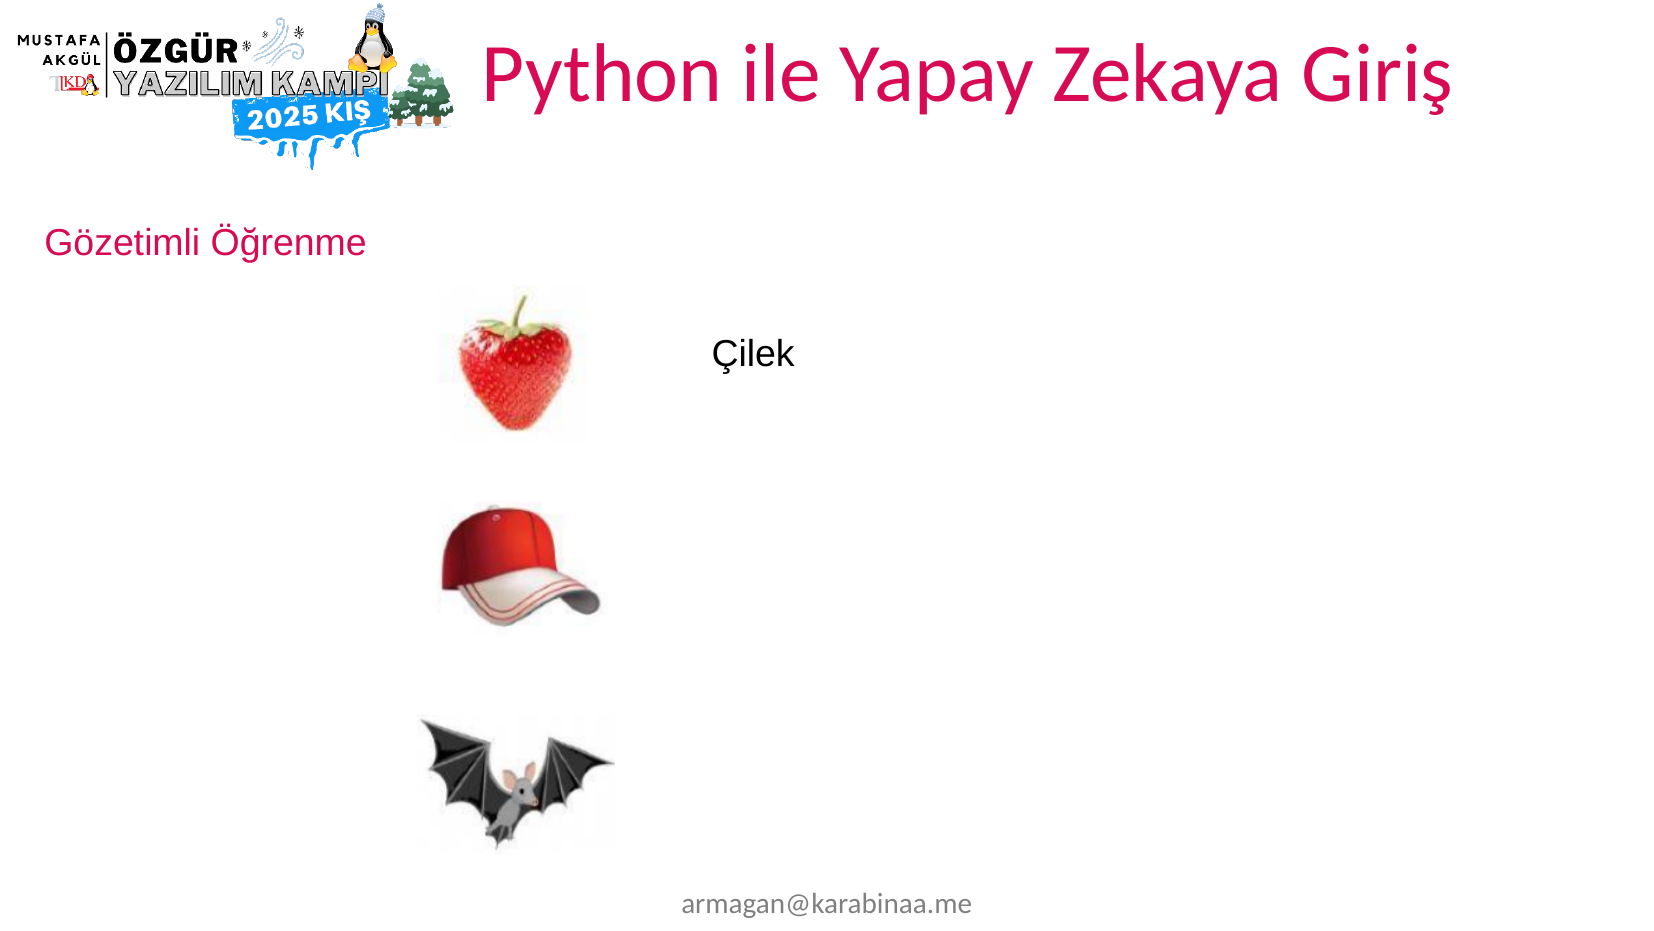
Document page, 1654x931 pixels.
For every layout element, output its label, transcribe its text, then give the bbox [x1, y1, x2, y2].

text_box Python ile Yapay Zekaya Giriş [467, 10, 1654, 126]
picture [0, 0, 463, 177]
text_box armagan@karabinaa.me [0, 877, 1654, 928]
text_box Gözetimli Öğrenme [29, 213, 854, 271]
picture [437, 285, 587, 443]
picture [410, 714, 615, 854]
text_box Çilek [696, 324, 845, 414]
picture [437, 501, 609, 636]
